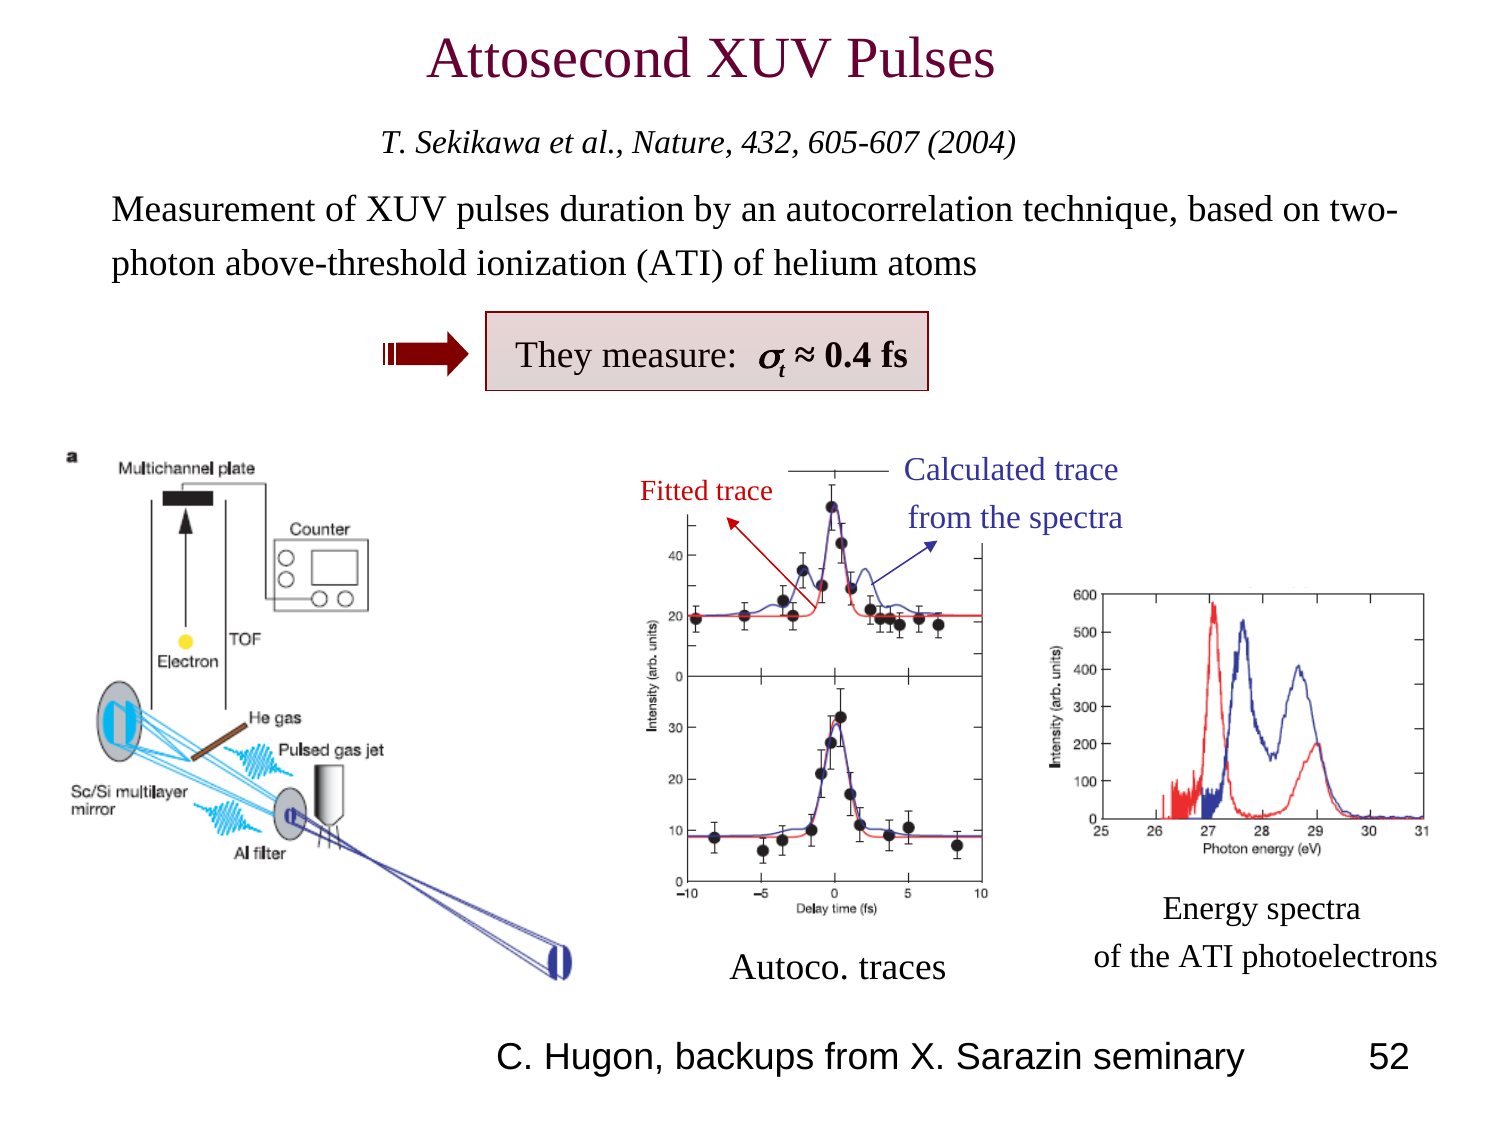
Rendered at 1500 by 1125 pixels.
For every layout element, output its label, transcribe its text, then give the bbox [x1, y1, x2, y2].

text_box T. Sekikawa et al., Nature, 432, 605-607 (2004) [365, 104, 1033, 167]
picture [644, 464, 993, 917]
text_box [388, 343, 394, 365]
text_box Calculated trace from the spectra [888, 431, 1143, 543]
text_box Autoco. traces [714, 925, 962, 995]
text_box Energy spectra of the ATI photoelectrons [1078, 870, 1454, 983]
text_box [485, 312, 929, 391]
picture [31, 441, 586, 987]
text_box Fitted trace [625, 456, 789, 515]
text_box Attosecond XUV Pulses [411, 11, 1011, 98]
picture [1043, 587, 1442, 862]
text_box [396, 331, 469, 377]
text_box Measurement of XUV pulses duration by an autocorrelation technique, based on two-photon above-threshold ionization (ATI) of helium atoms [96, 167, 1450, 291]
